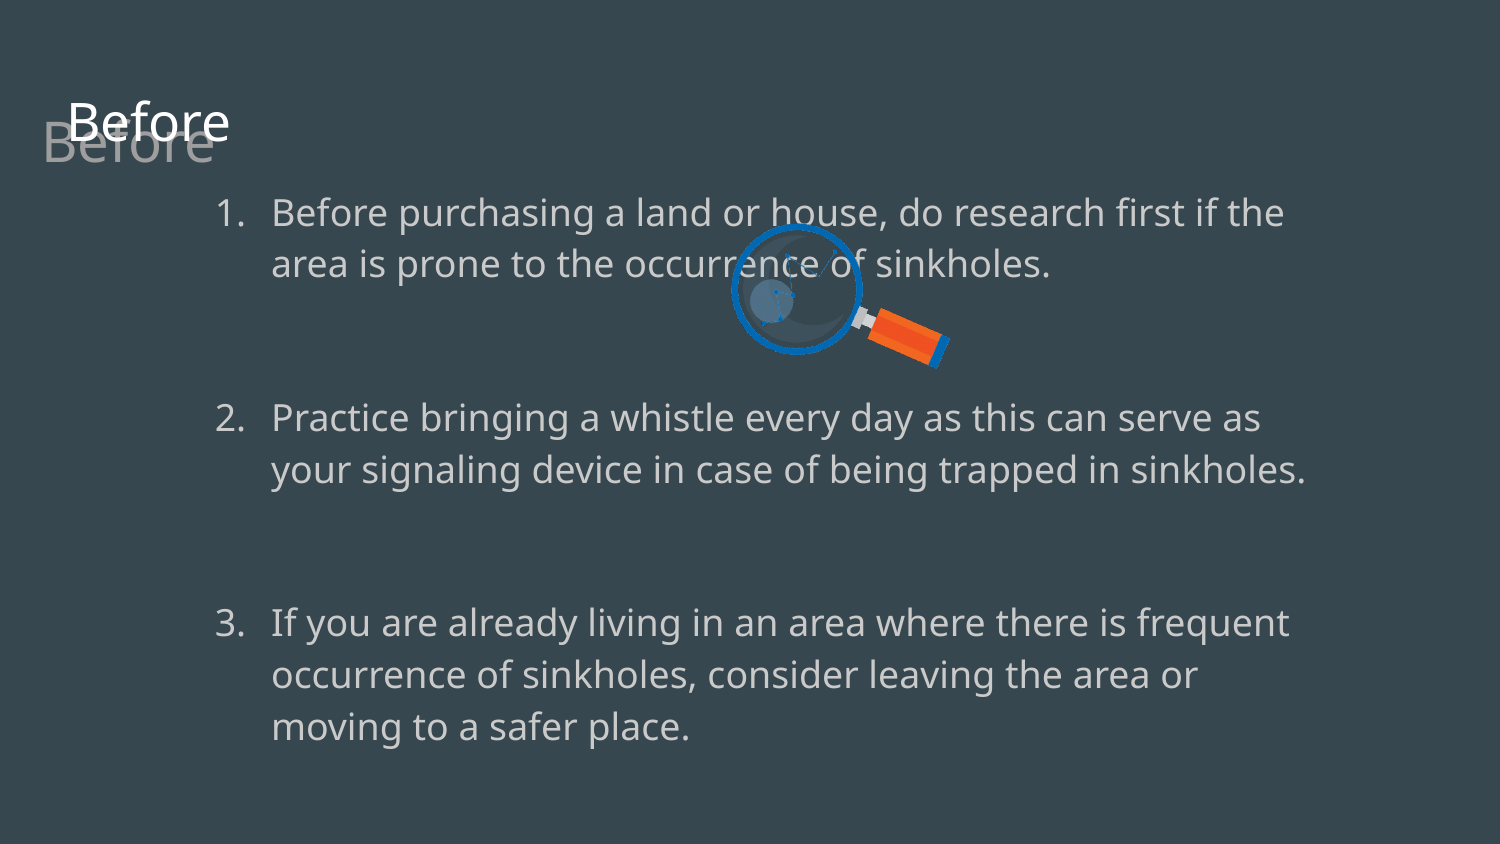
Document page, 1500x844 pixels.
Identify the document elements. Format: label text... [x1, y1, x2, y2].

picture [687, 167, 979, 458]
title Before [51, 72, 1449, 167]
list Before purchasing a land or house, do research first if the area is prone to the occurrence of sinkholes. Practice bringing a whistle every day as this can serve as your signaling device in case of being trapped in sinkholes. If you are already living in an area where there is frequent occurrence of sinkholes, consider leaving the area or moving to a safer place. [181, 166, 1335, 769]
text_box Before [26, 91, 181, 189]
